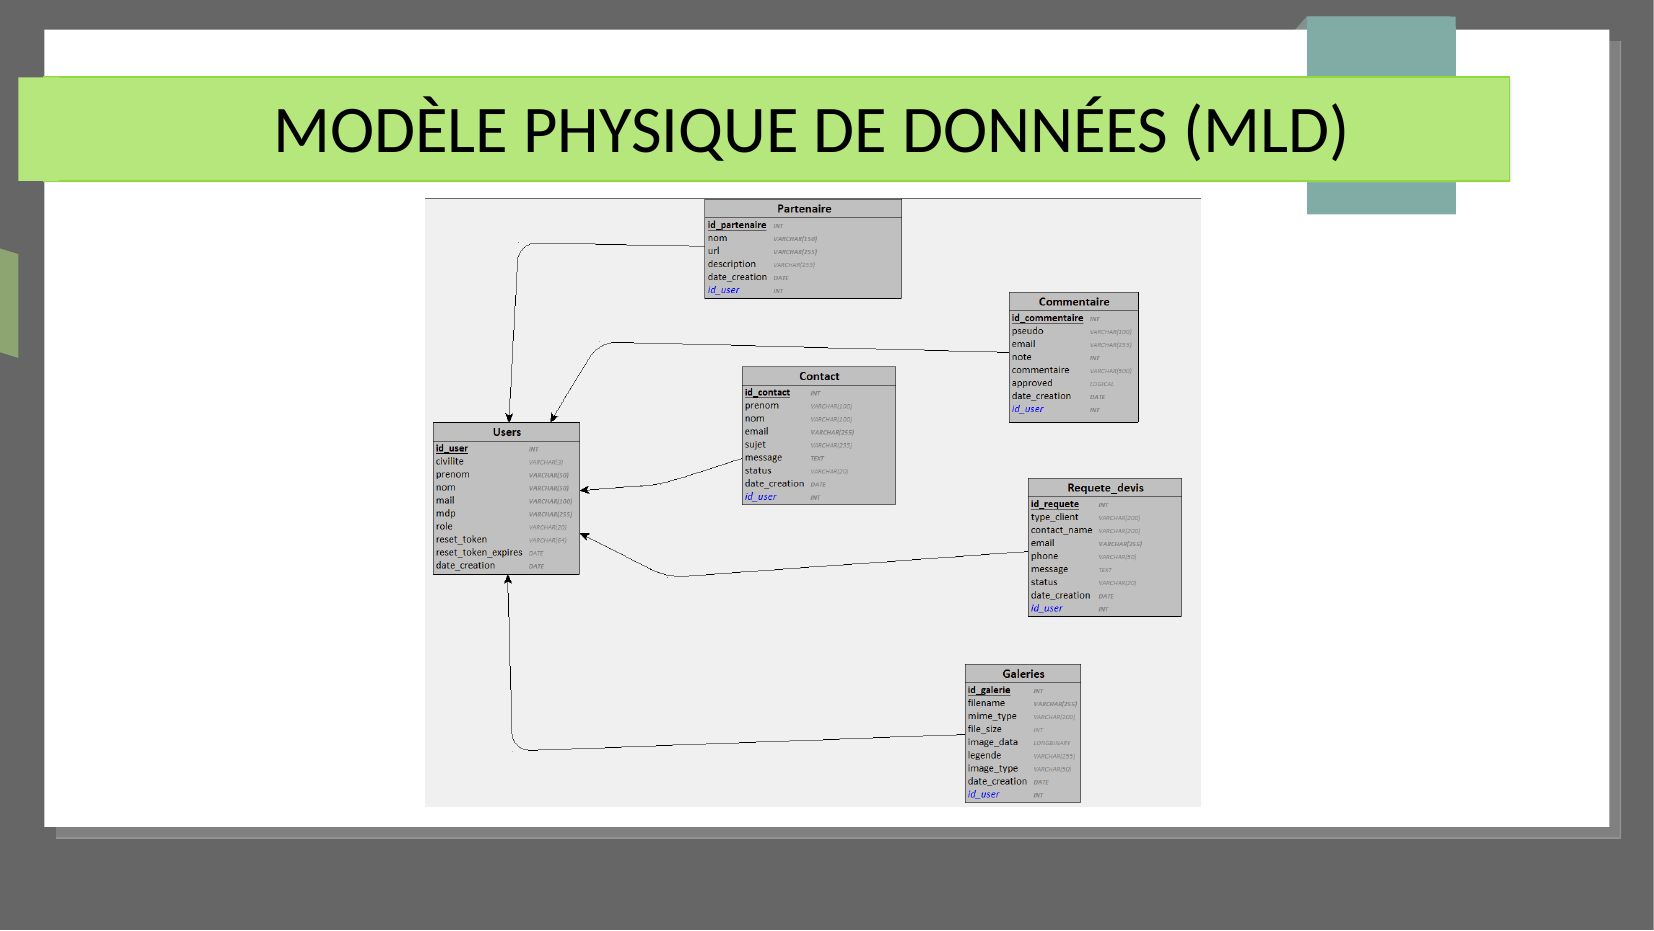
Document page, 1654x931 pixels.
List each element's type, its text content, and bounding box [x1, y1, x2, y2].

title MODÈLE PHYSIQUE DE DONNÉES (MLD) [88, 73, 1506, 178]
picture [425, 199, 1201, 807]
